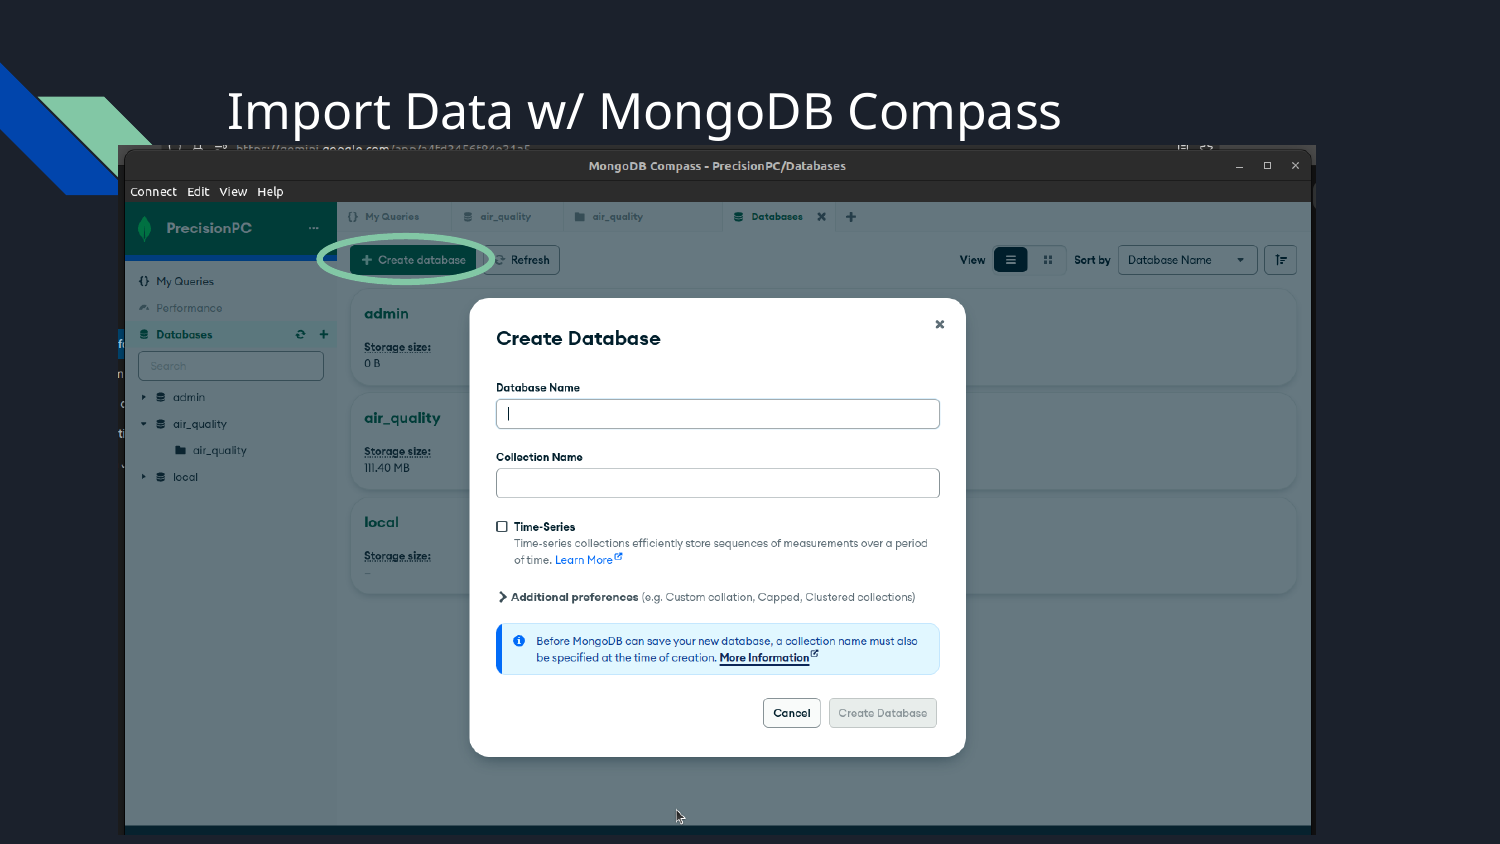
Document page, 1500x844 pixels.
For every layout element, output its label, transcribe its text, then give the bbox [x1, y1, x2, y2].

picture [118, 145, 1316, 835]
title Import Data w/ MongoDB Compass [212, 64, 1368, 215]
